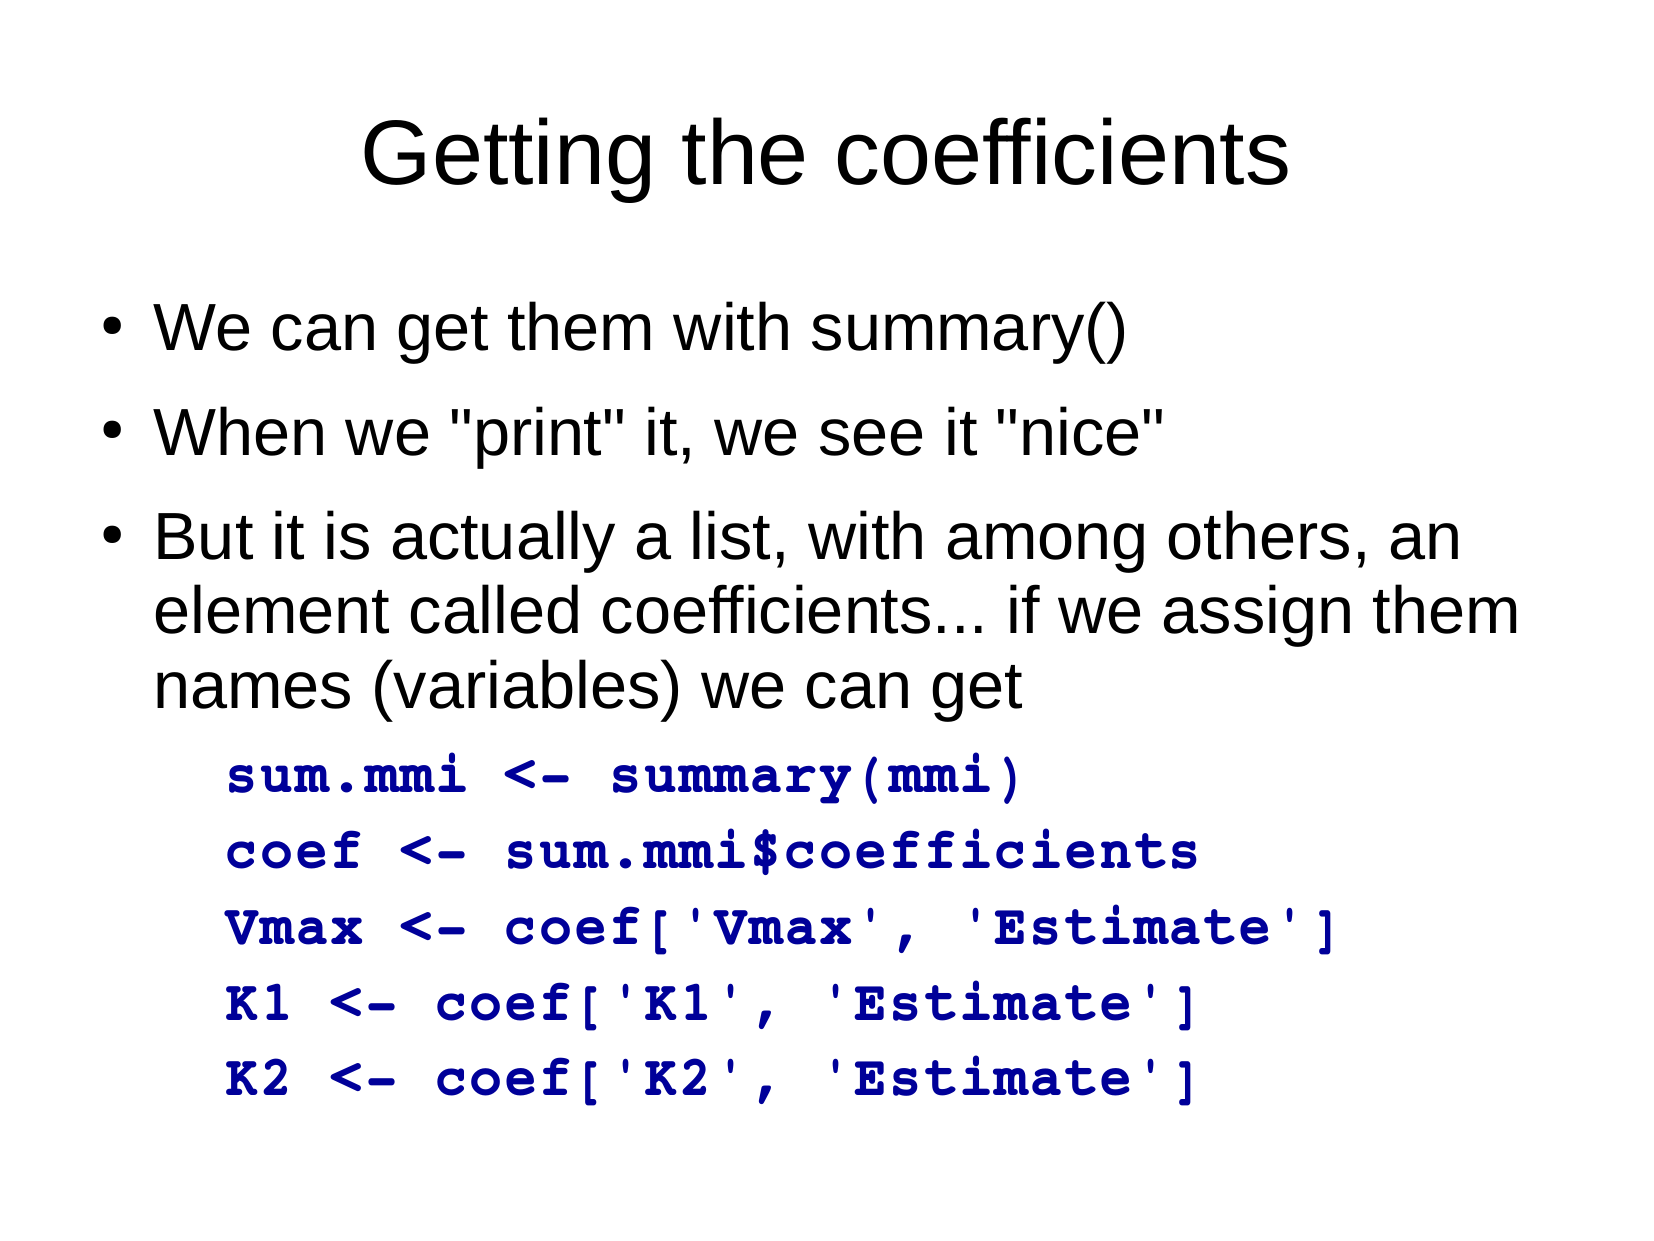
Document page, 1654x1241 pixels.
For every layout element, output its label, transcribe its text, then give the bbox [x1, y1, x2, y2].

title Getting the coefficients [82, 49, 1571, 257]
list We can get them with summary() When we "print" it, we see it "nice" But it is actually a list, with among others, an element called coefficients... if we assign them names (variables) we can get sum.mmi <- summary(mmi) coef <- sum.mmi$coefficients Vmax <- coef['Vmax', 'Estimate'] K1 <- coef['K1', 'Estimate'] K2 <- coef['K2', 'Estimate'] [82, 290, 1571, 1158]
